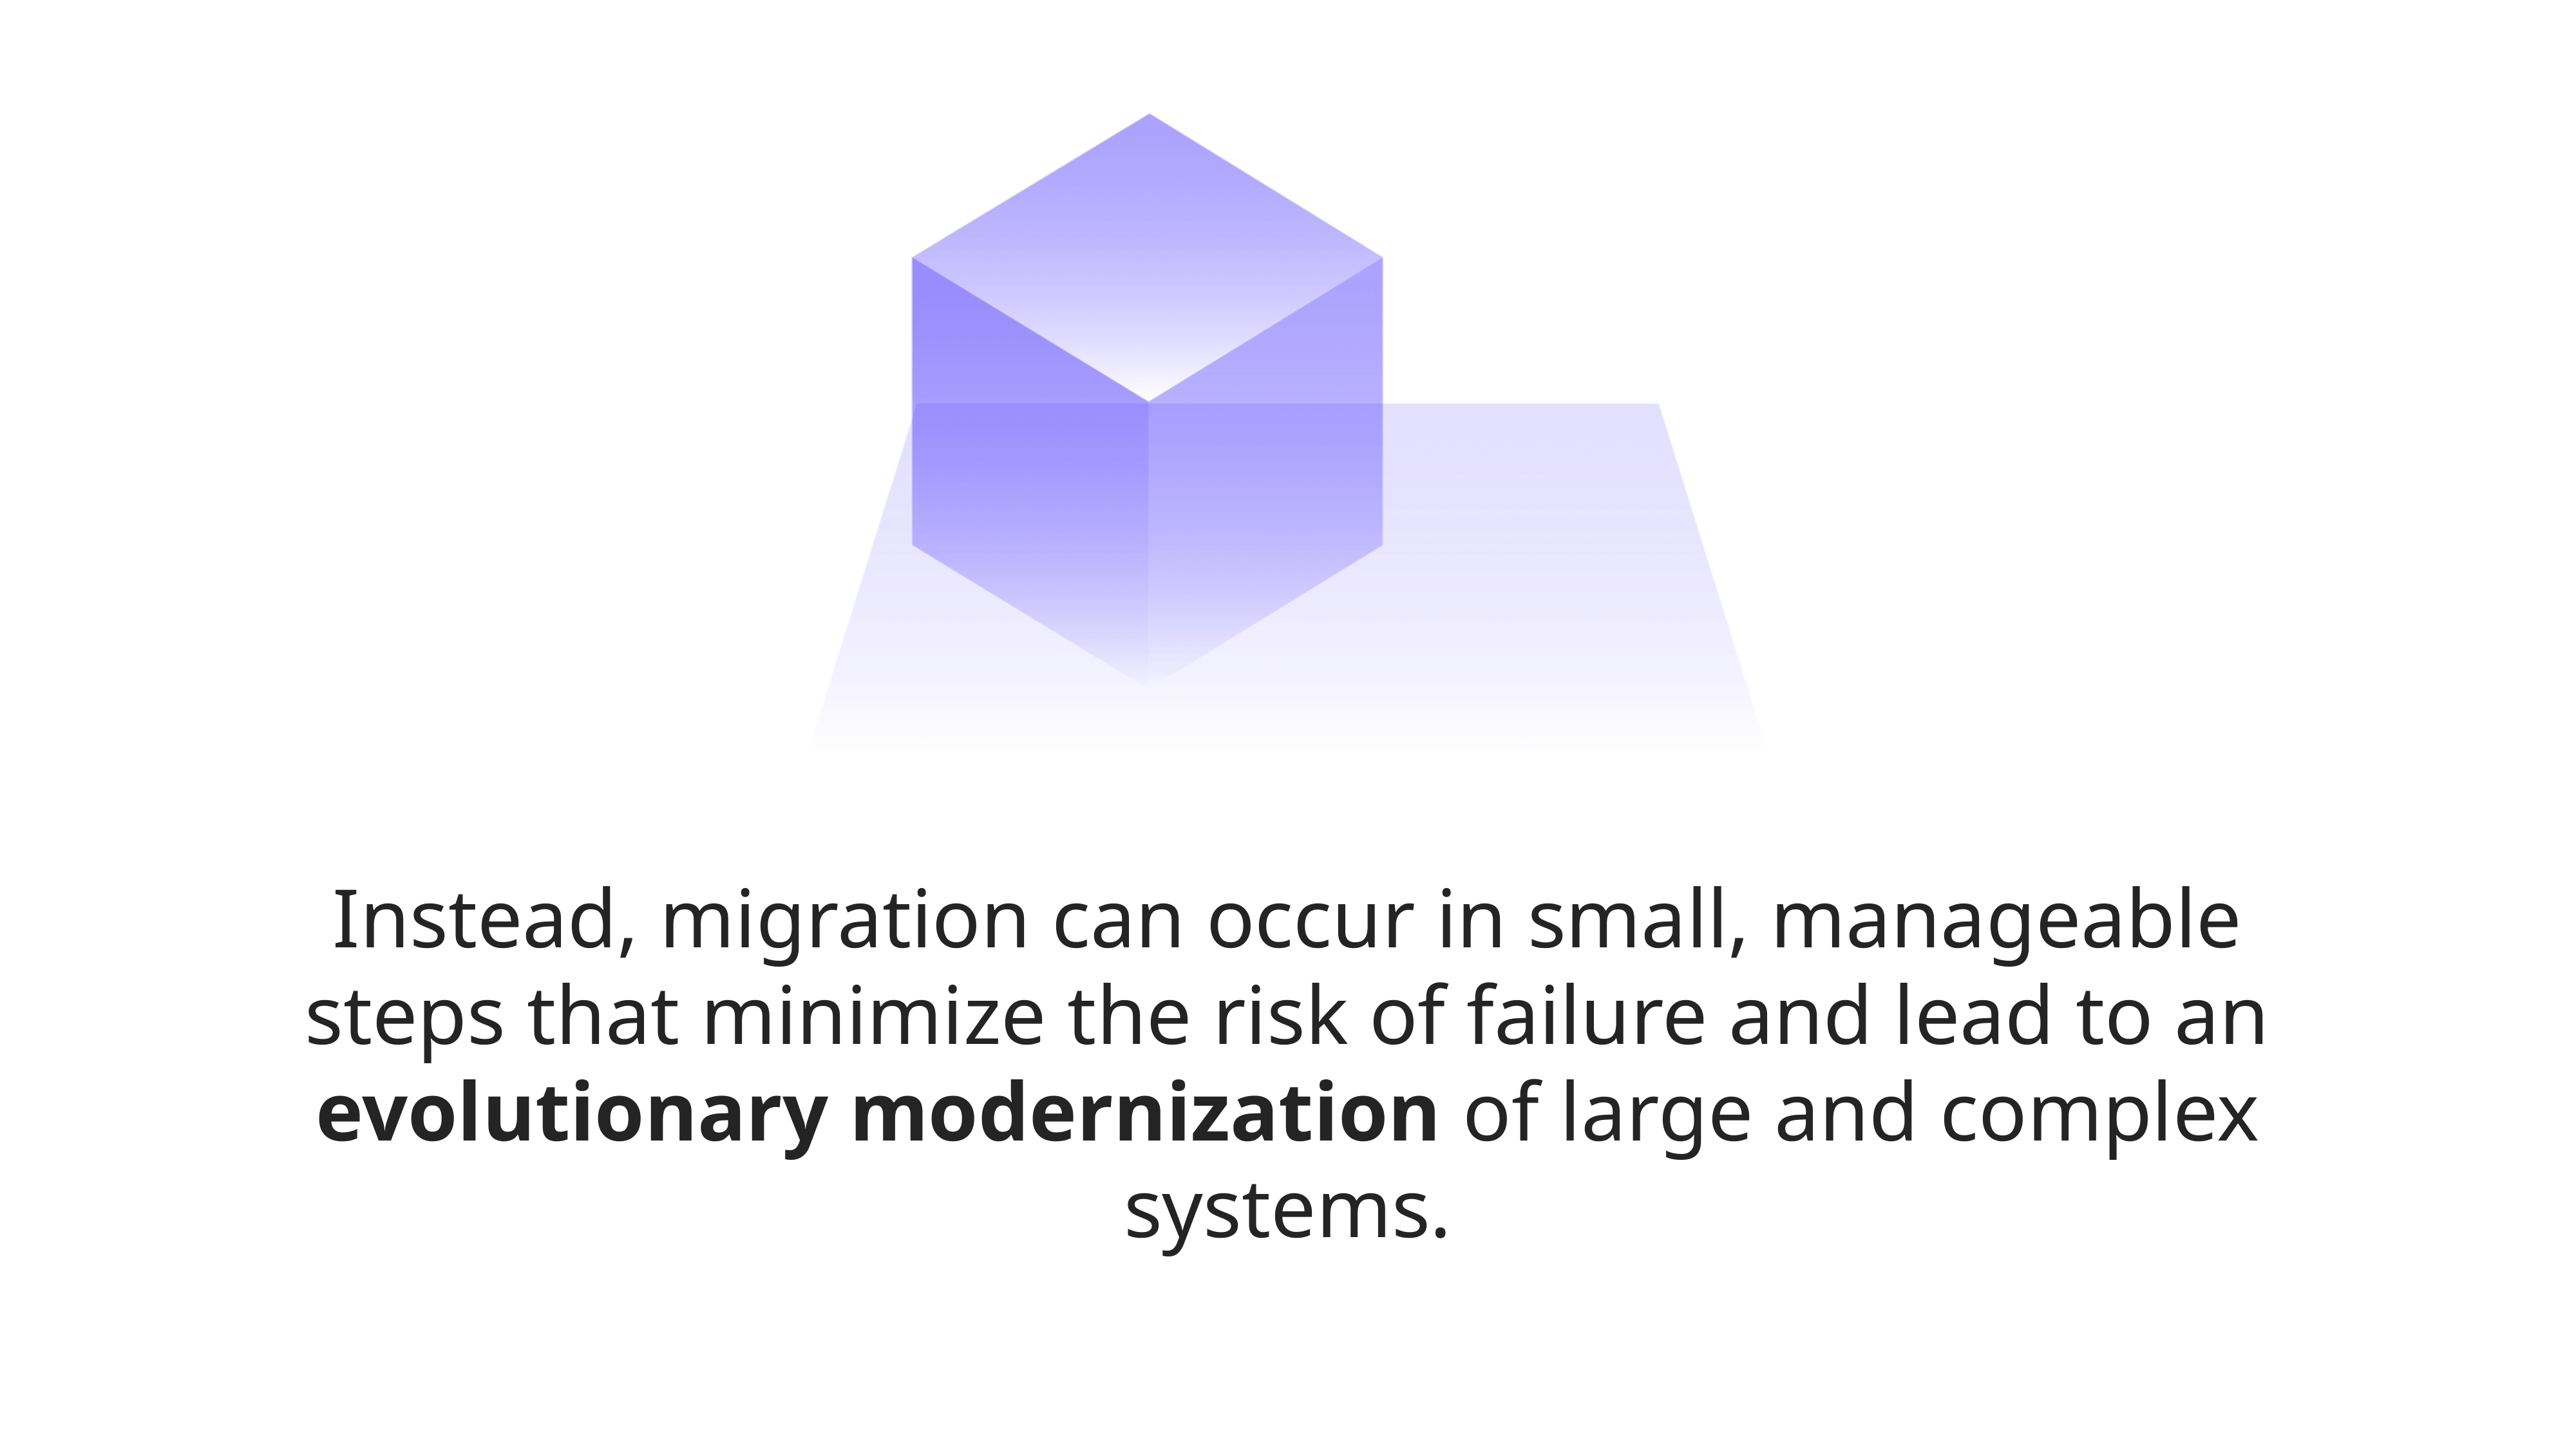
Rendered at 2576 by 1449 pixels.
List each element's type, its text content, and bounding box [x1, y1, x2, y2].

list Instead, migration can occur in small, manageable steps that minimize the risk of failure and lead to an evolutionary modernization of large and complex systems. [301, 775, 2275, 1345]
picture [806, 113, 1770, 757]
